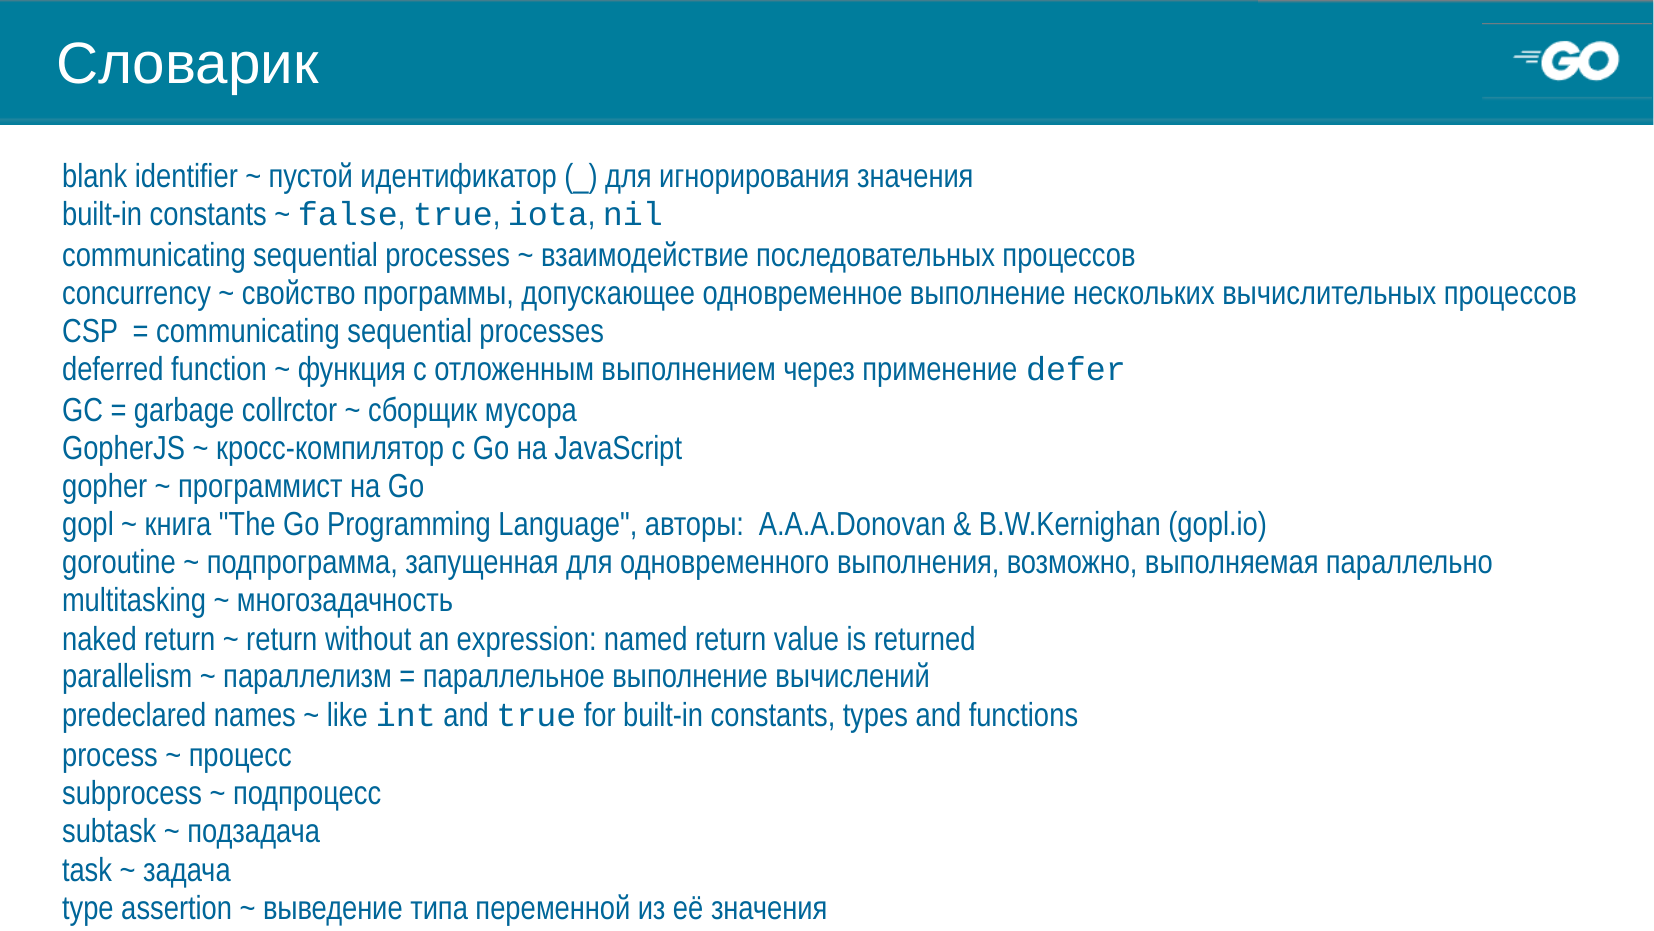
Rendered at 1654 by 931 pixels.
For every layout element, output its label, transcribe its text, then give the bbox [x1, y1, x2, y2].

picture [1542, 41, 1619, 81]
text_box Словарик [41, 23, 1495, 104]
text_box blank identifier ~ пустой идентификатор (_) для игнорирования значения built-in constants ~ false, true, iota, nil communicating sequential processes ~ взаимодействие последовательных процессов concurrency ~ свойство программы, допускающее одновременное выполнение нескольких вычислительных процессов CSP = communicating sequential processes deferred function ~ функция с отложенным выполнением через применение defer GC = garbage collrctor ~ сборщик мусора GopherJS ~ кросс-компилятор с Go на JavaScript gopher ~ программист на Go gopl ~ книга "The Go Programming Language", авторы: A.A.A.Donovan & B.W.Kernighan (gopl.io) goroutine ~ подпрограмма, запущенная для одновременного выполнения, возможно, выполняемая параллельно multitasking ~ многозадачность naked return ~ return without an expression: named return value is returned parallelism ~ параллелизм = параллельное выполнение вычислений predeclared names ~ like int and true for built-in constants, types and functions process ~ процесс subprocess ~ подпроцесс subtask ~ подзадача task ~ задача type assertion ~ выведение типа переменной из её значения untyped constants ~ безтиповые константы zero value ~ нулевое начальное значение [47, 149, 1607, 904]
